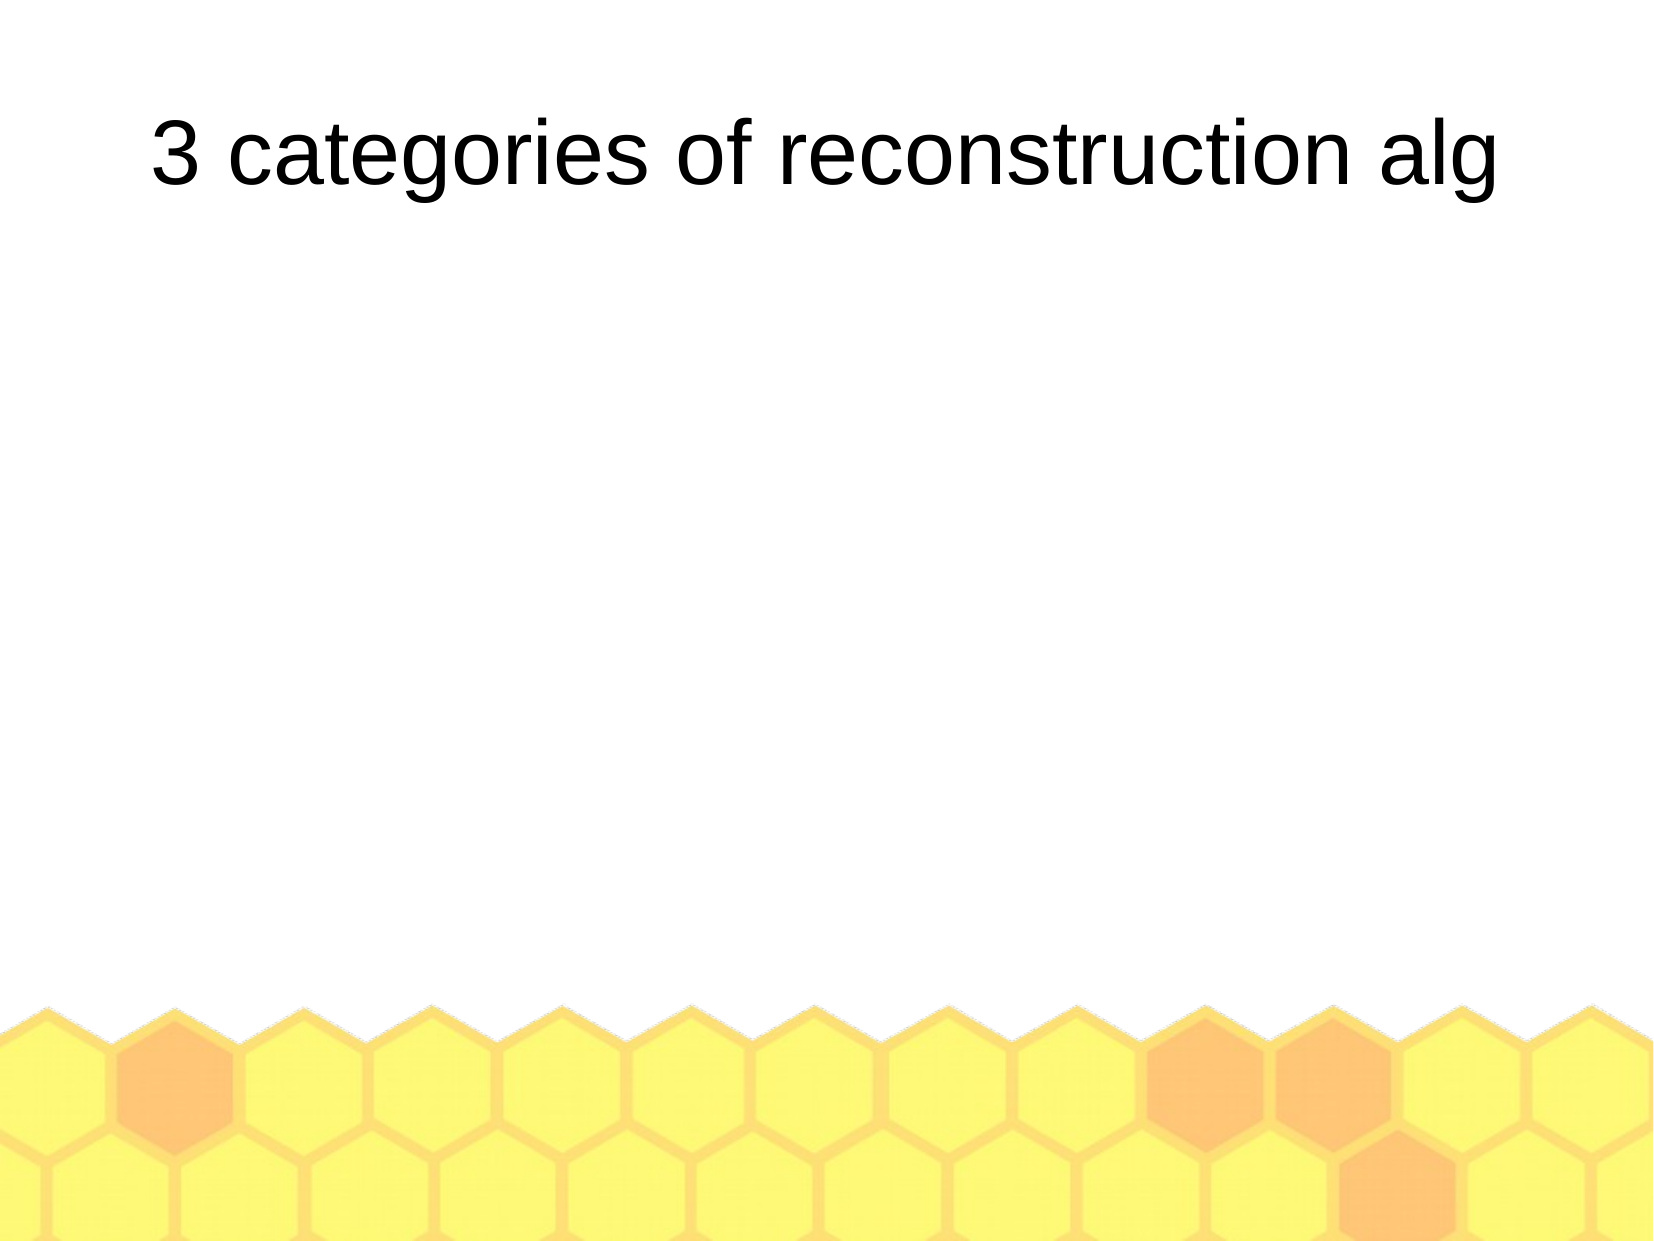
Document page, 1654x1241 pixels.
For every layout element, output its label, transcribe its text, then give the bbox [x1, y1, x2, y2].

title 3 categories of reconstruction alg [82, 49, 1571, 257]
picture [0, 1001, 1654, 1241]
